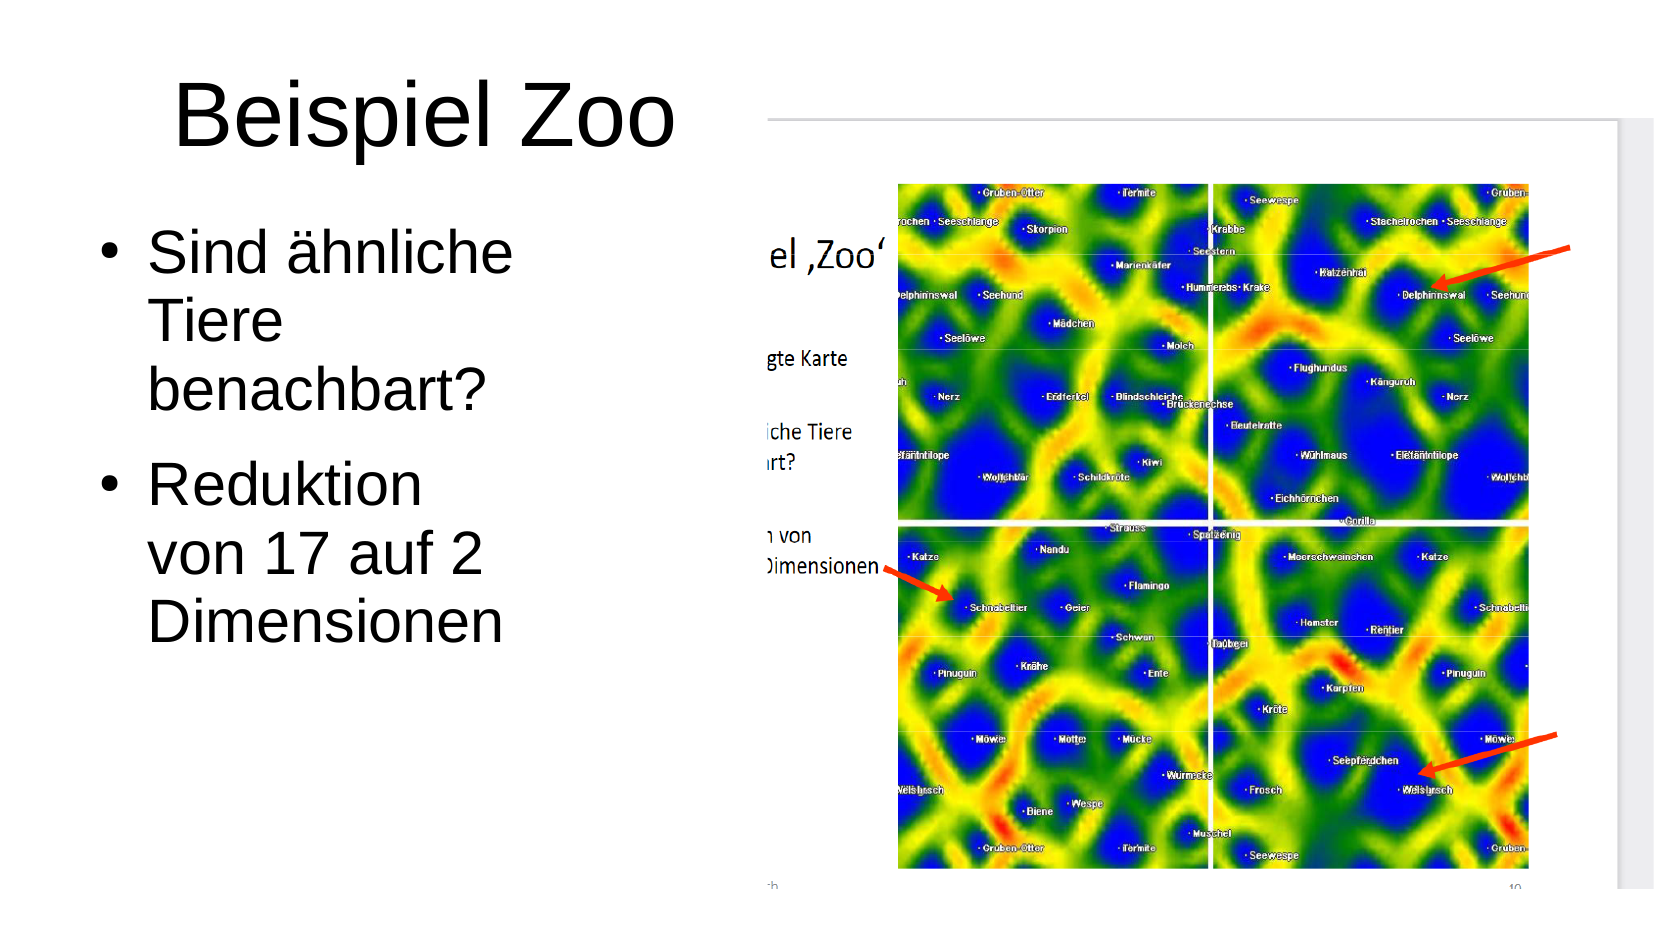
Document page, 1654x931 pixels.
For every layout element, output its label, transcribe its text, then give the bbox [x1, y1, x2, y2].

title Beispiel Zoo [82, 37, 768, 193]
picture [767, 118, 1654, 889]
list Sind ähnliche Tiere benachbart? Reduktion von 17 auf 2 Dimensionen [82, 217, 532, 758]
